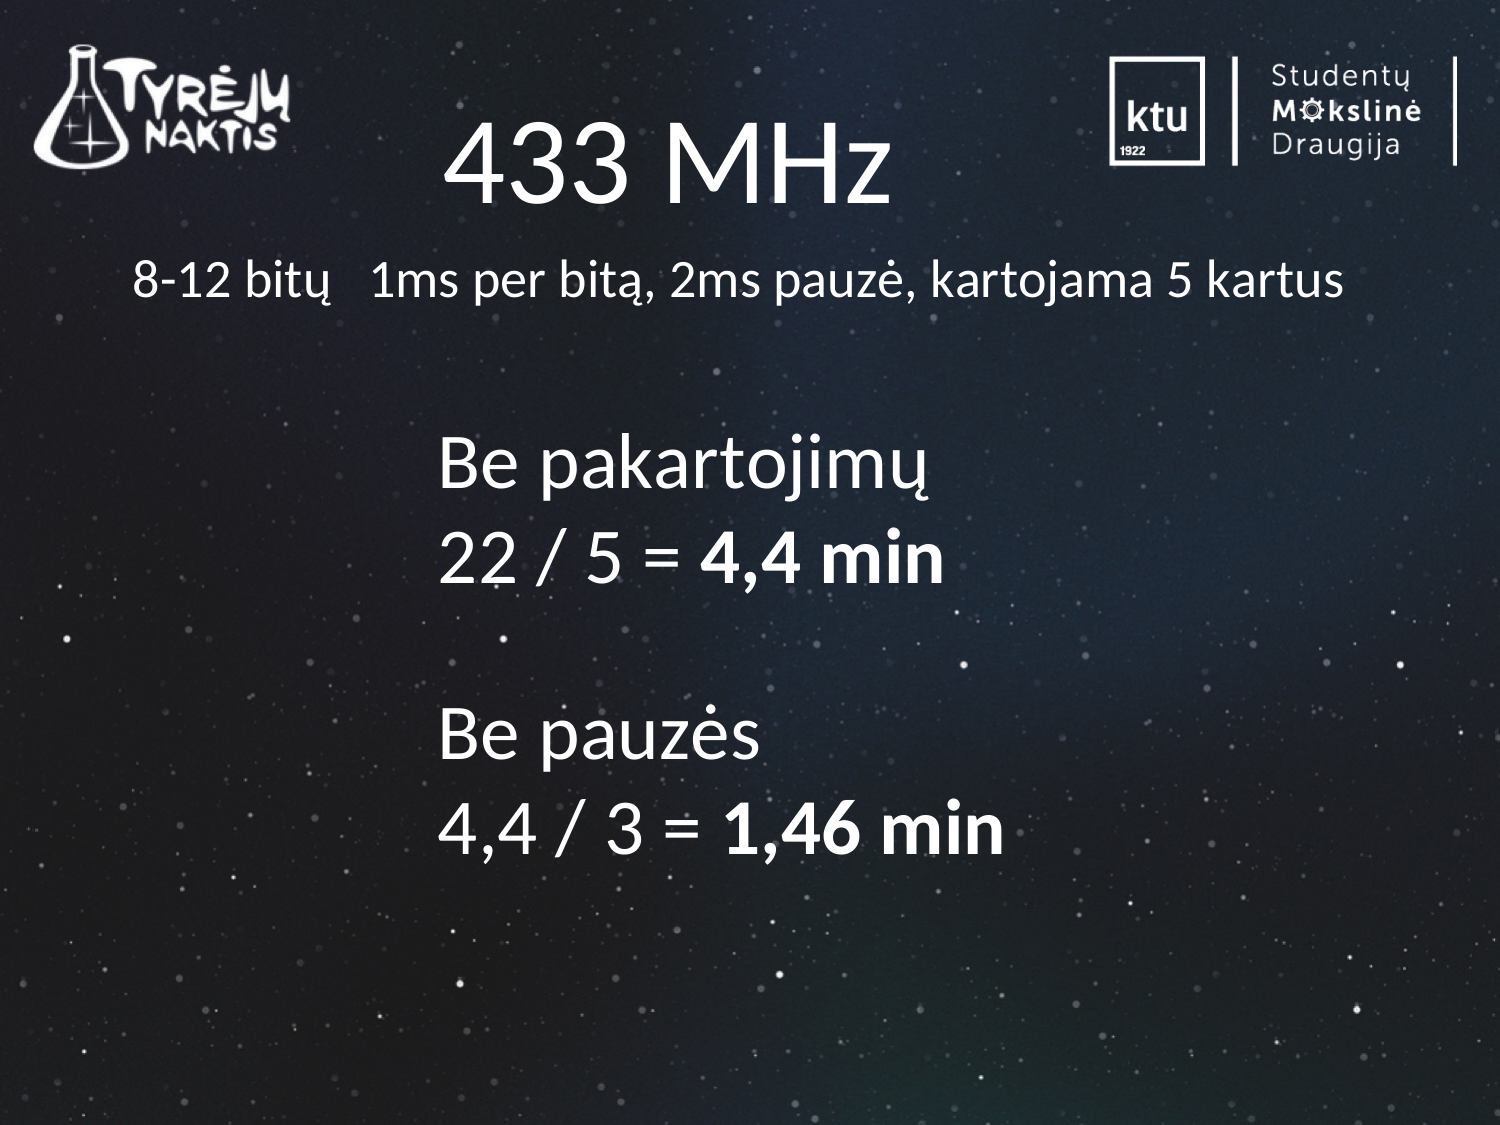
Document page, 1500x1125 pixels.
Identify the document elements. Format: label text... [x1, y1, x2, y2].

picture [0, 0, 1500, 1125]
text_box Be pakartojimų 22 / 5 = 4,4 min [423, 401, 981, 607]
text_box 8-12 bitų 1ms per bitą, 2ms pauzė, kartojama 5 kartus [118, 236, 1362, 317]
text_box 433 MHz [427, 71, 910, 236]
list [75, 262, 1426, 1005]
text_box Be pauzės 4,4 / 3 = 1,46 min [423, 673, 1075, 974]
